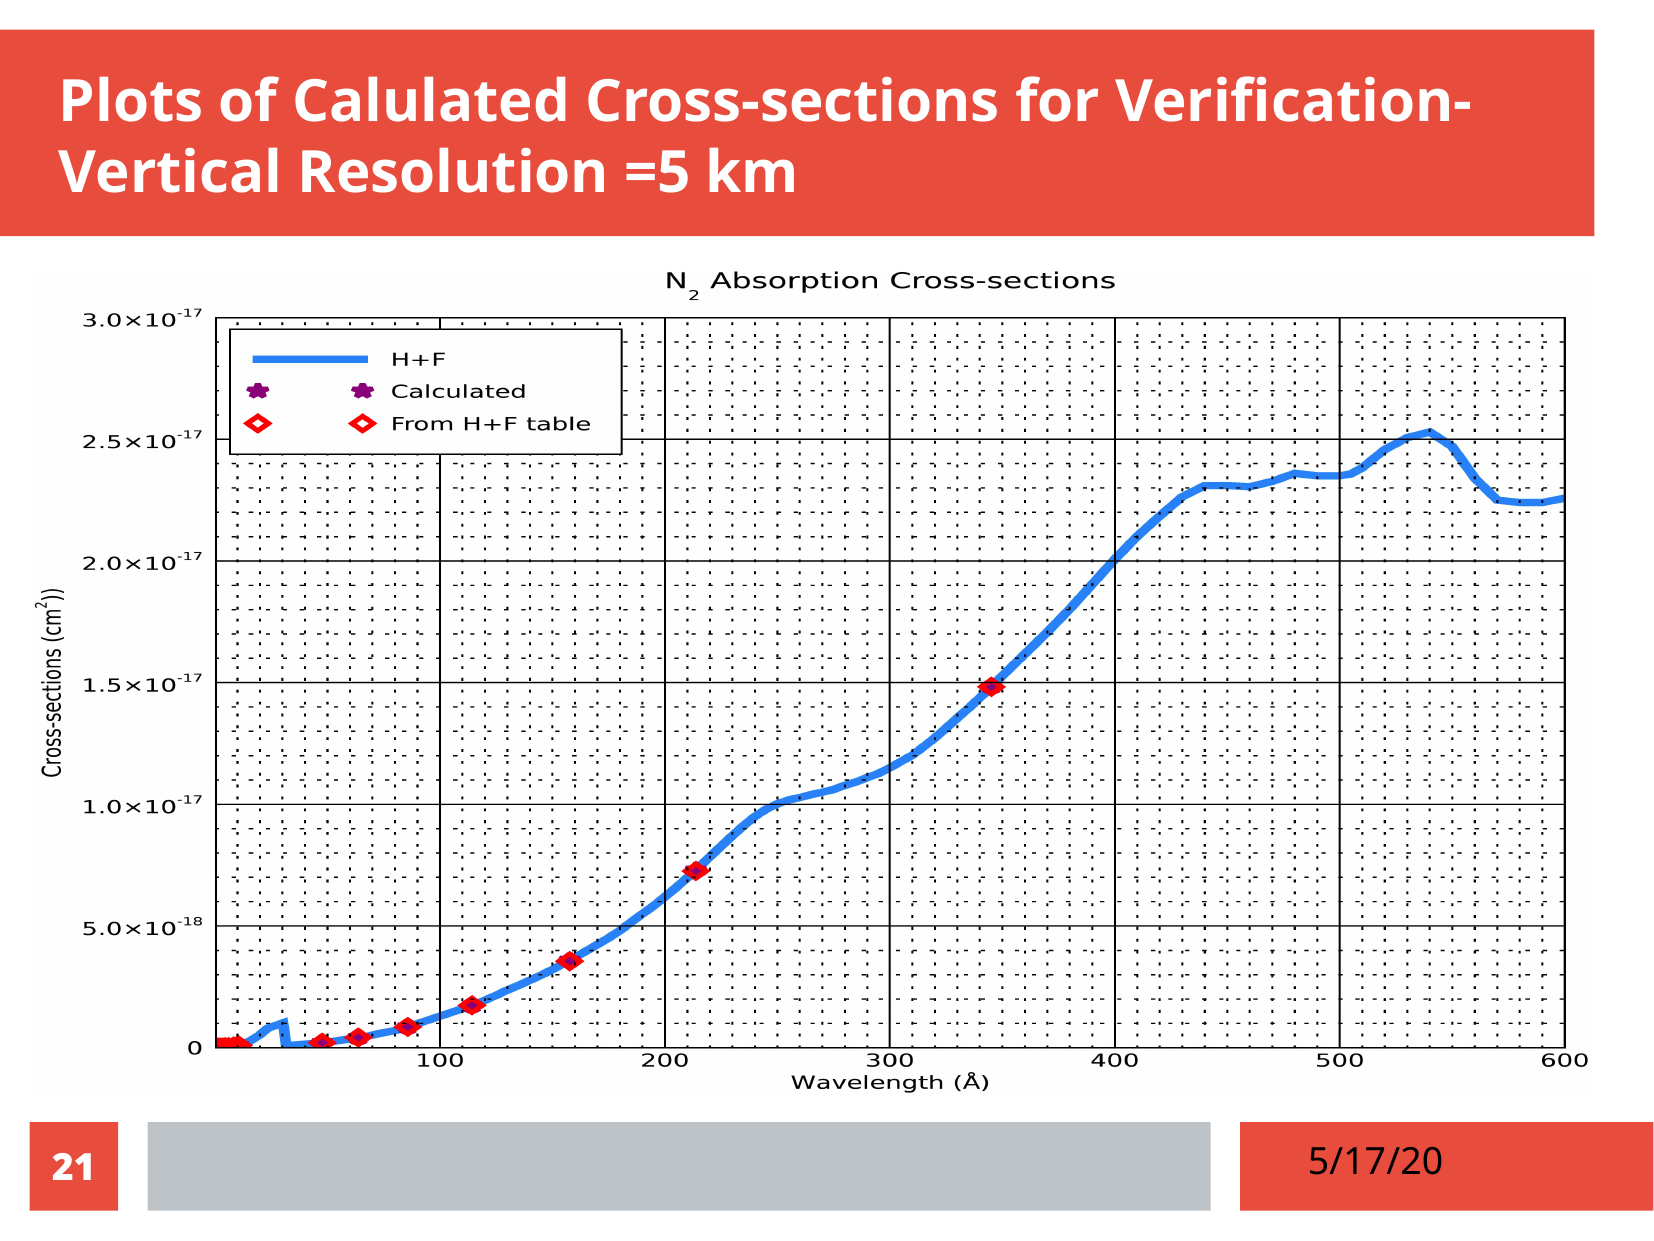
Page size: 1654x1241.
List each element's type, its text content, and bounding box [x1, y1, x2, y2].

picture [31, 269, 1591, 1096]
text_box 5/17/20 [1293, 1127, 1516, 1201]
title Plots of Calulated Cross-sections for Verification- Vertical Resolution =5 km [59, 59, 1595, 207]
title [0, 1045, 1654, 1201]
